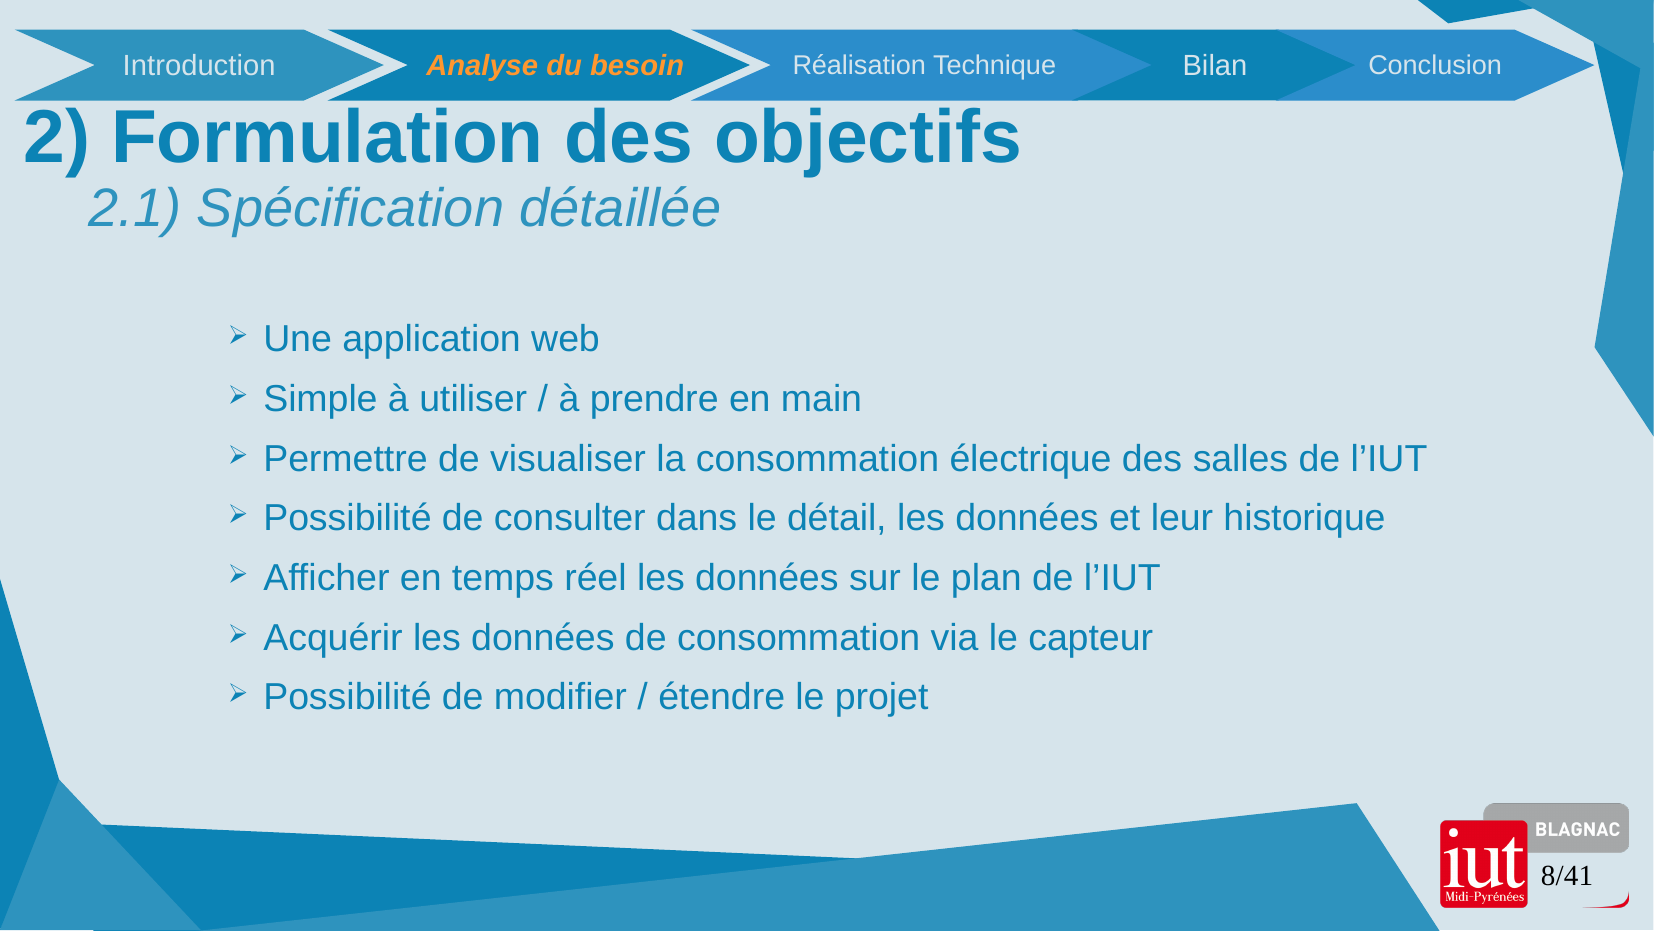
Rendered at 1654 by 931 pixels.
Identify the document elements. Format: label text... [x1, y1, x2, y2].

text_box Une application web Simple à utiliser / à prendre en main Permettre de visualiser la consommation électrique des salles de l’IUT Possibilité de consulter dans le détail, les données et leur historique Afficher en temps réel les données sur le plan de l’IUT Acquérir les données de consommation via le capteur Possibilité de modifier / étendre le projet [213, 310, 1512, 745]
picture [1440, 803, 1629, 908]
text_box Bilan [1071, 29, 1353, 101]
text_box Analyse du besoin [327, 29, 751, 101]
title 2.1) Spécification détaillée [88, 177, 1388, 238]
text_box Introduction [14, 29, 384, 101]
title 2) Formulation des objectifs [23, 94, 1512, 179]
text_box Réalisation Technique [690, 29, 1149, 101]
text_box Conclusion [1275, 29, 1595, 101]
